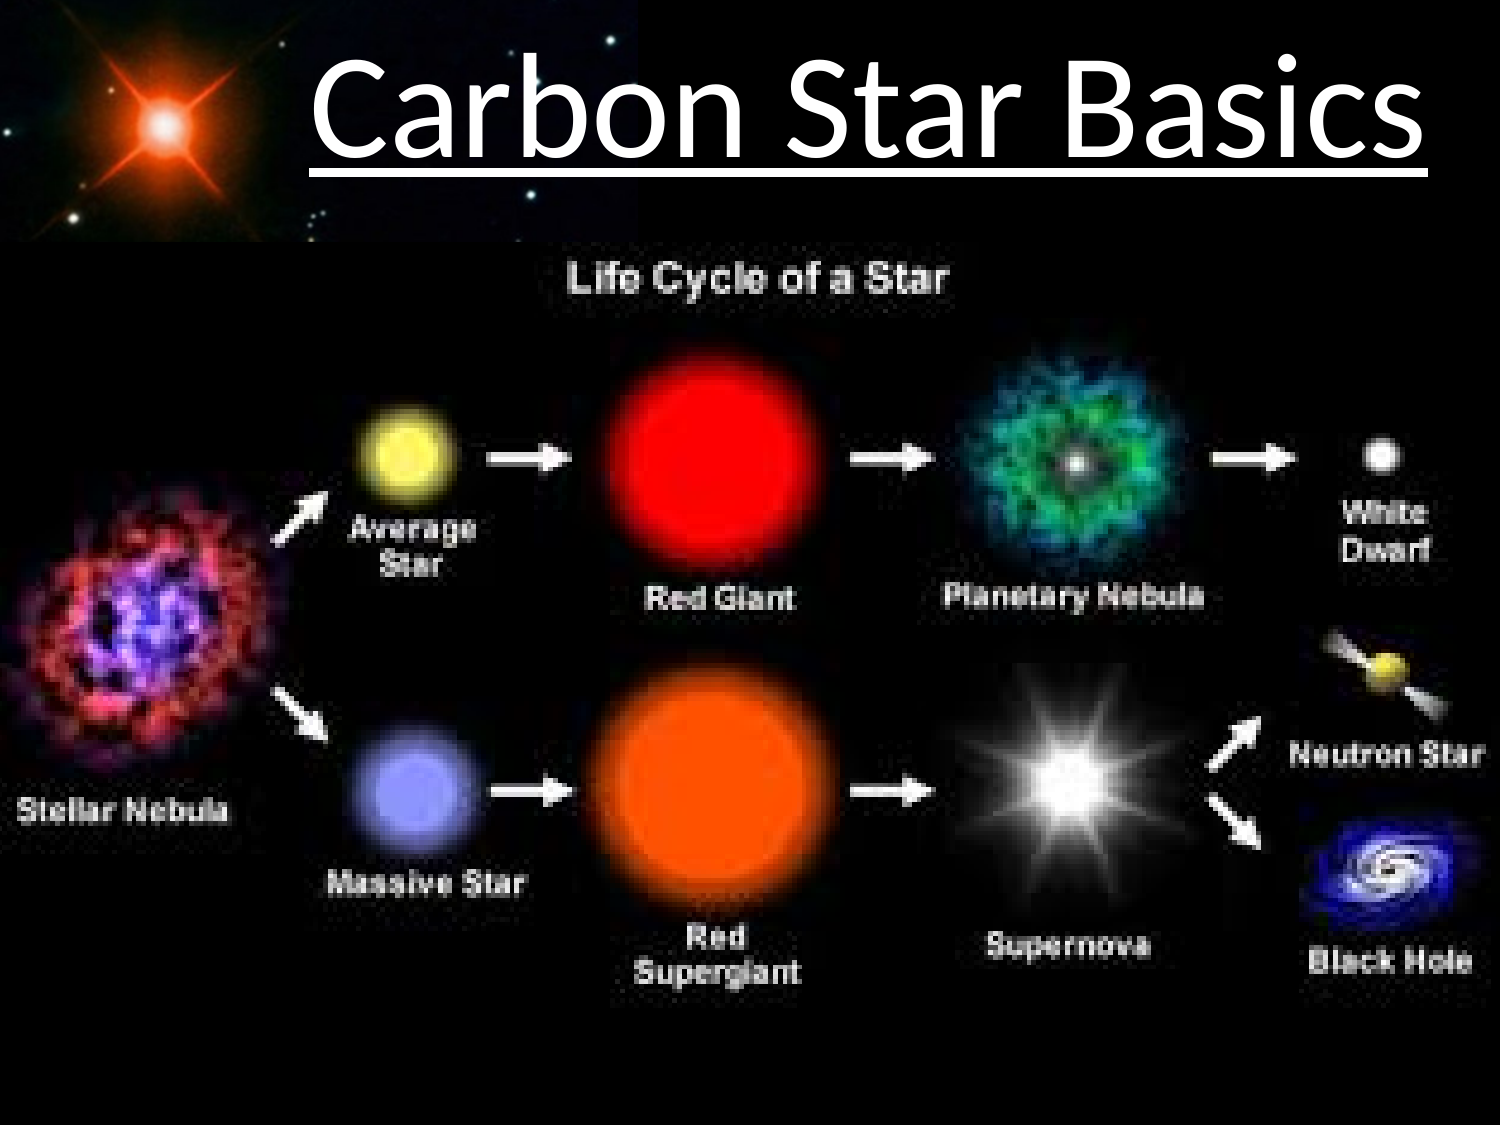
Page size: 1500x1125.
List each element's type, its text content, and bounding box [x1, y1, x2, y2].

picture [0, 0, 1500, 1013]
text_box Carbon Star Basics [131, 0, 1500, 198]
